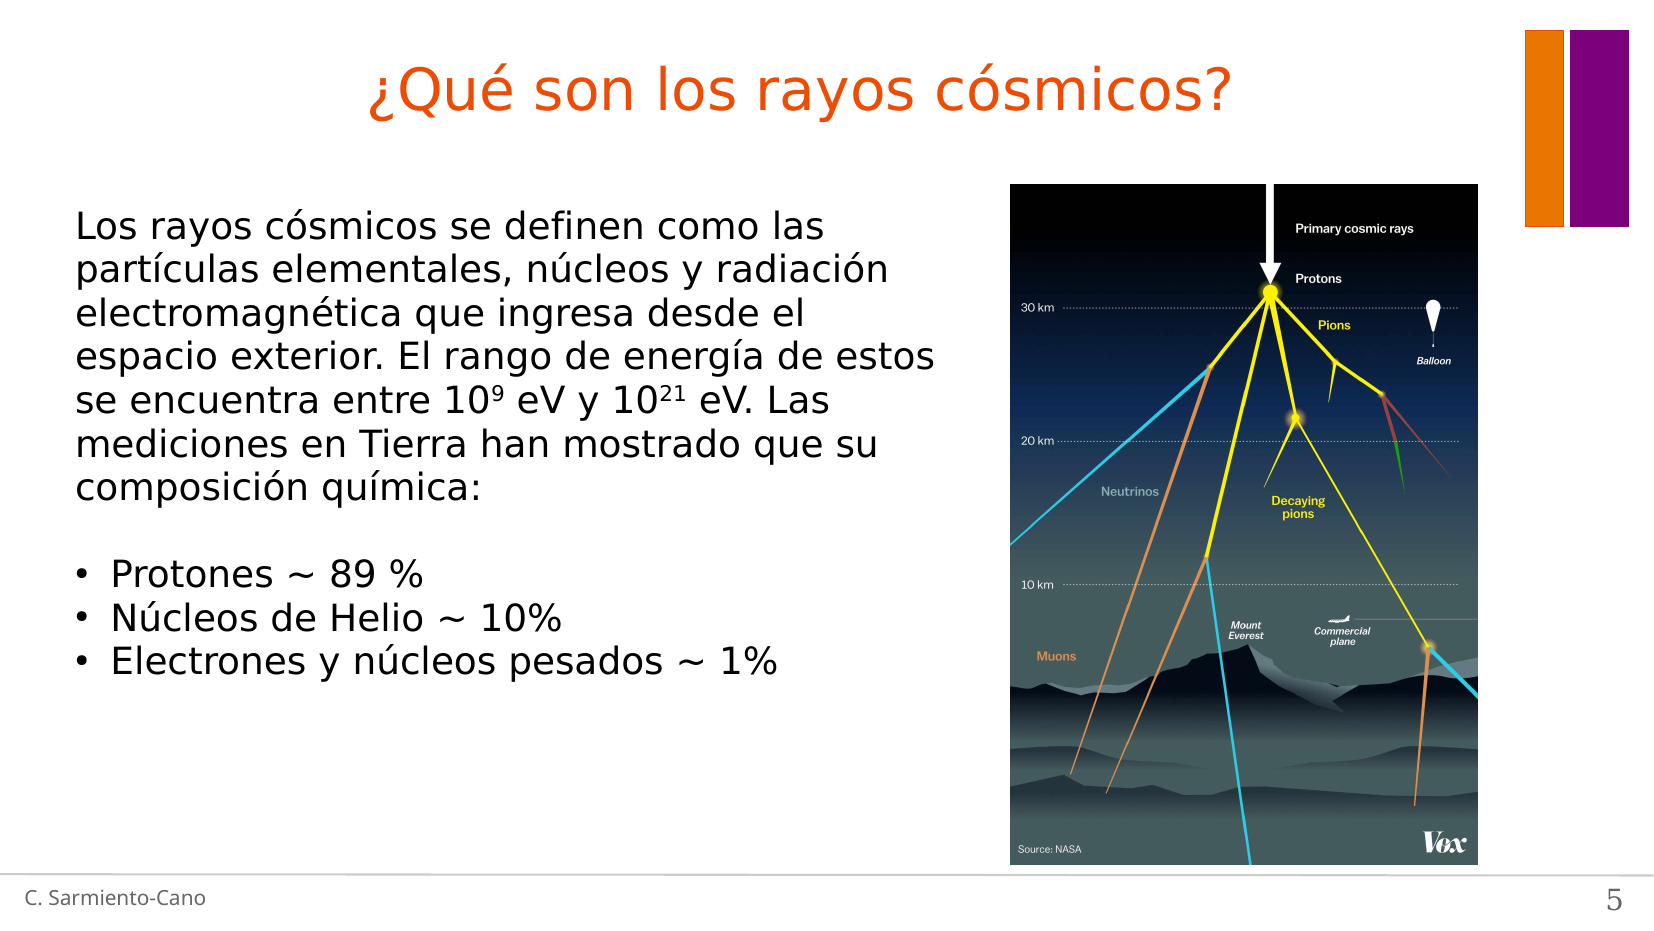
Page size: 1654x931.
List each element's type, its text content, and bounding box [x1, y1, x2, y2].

text_box Los rayos cósmicos se definen como las partículas elementales, núcleos y radiación electromagnética que ingresa desde el espacio exterior. El rango de energía de estos se encuentra entre 109 eV y 1021 eV. Las mediciones en Tierra han mostrado que su composición química: Protones ~ 89 % Núcleos de Helio ~ 10% Electrones y núcleos pesados ~ 1% [60, 197, 970, 827]
picture [1010, 184, 1478, 865]
title ¿Qué son los rayos cósmicos? [82, 30, 1519, 150]
